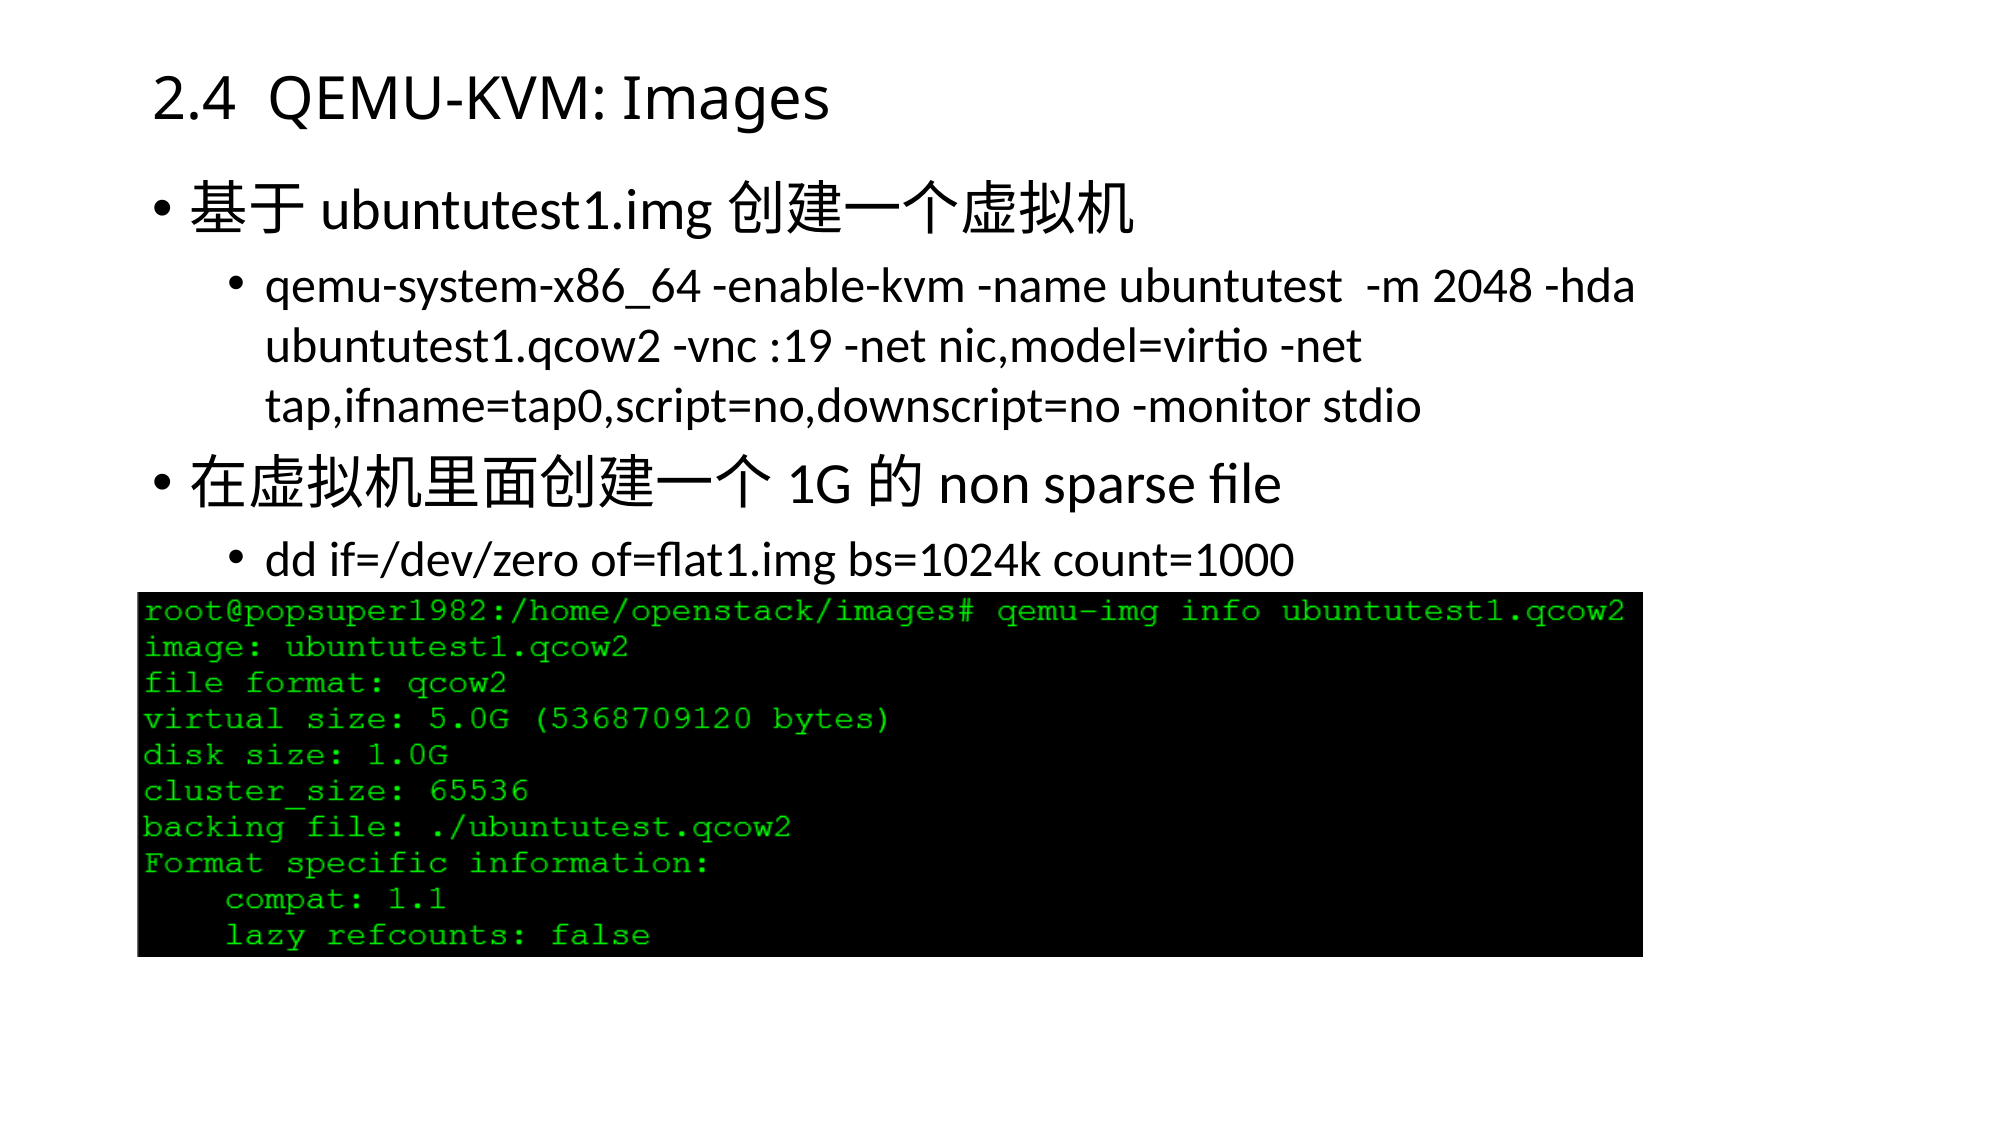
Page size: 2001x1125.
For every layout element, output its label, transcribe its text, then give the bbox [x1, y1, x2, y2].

picture [137, 592, 1643, 957]
list 基于ubuntutest1.img创建一个虚拟机 qemu-system-x86_64 -enable-kvm -name ubuntutest -m 2048 -hda ubuntutest1.qcow2 -vnc :19 -net nic,model=virtio -net tap,ifname=tap0,script=no,downscript=no -monitor stdio 在虚拟机里面创建一个1G的non sparse file dd if=/dev/zero of=flat1.img bs=1024k count=1000 [137, 171, 1863, 1014]
title 2.4 QEMU-KVM: Images [137, 59, 1863, 140]
